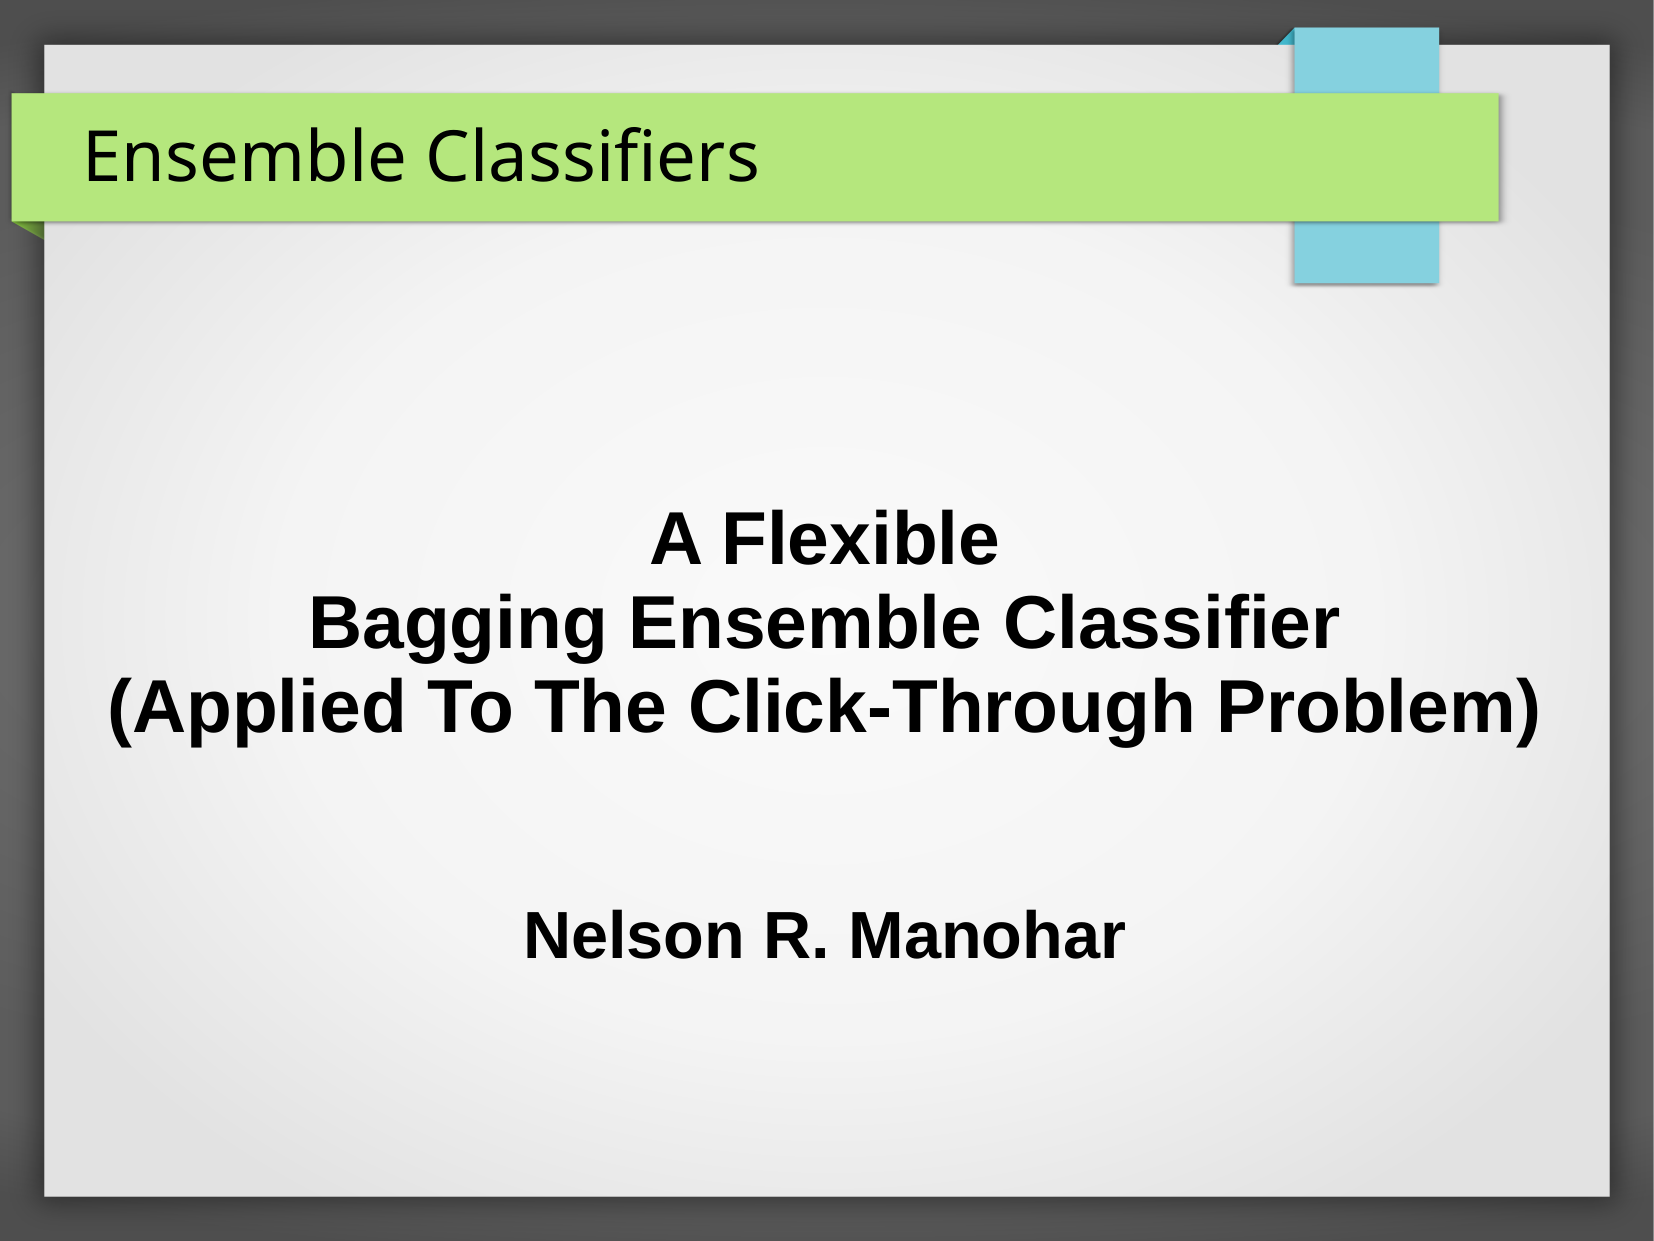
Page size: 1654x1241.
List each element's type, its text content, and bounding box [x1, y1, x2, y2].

picture [0, 0, 1654, 1241]
title Ensemble Classifiers [82, 94, 1264, 213]
subtitle A Flexible Bagging Ensemble Classifier (Applied To The Click-Through Problem) Nelson R. Manohar [60, 289, 1591, 1180]
